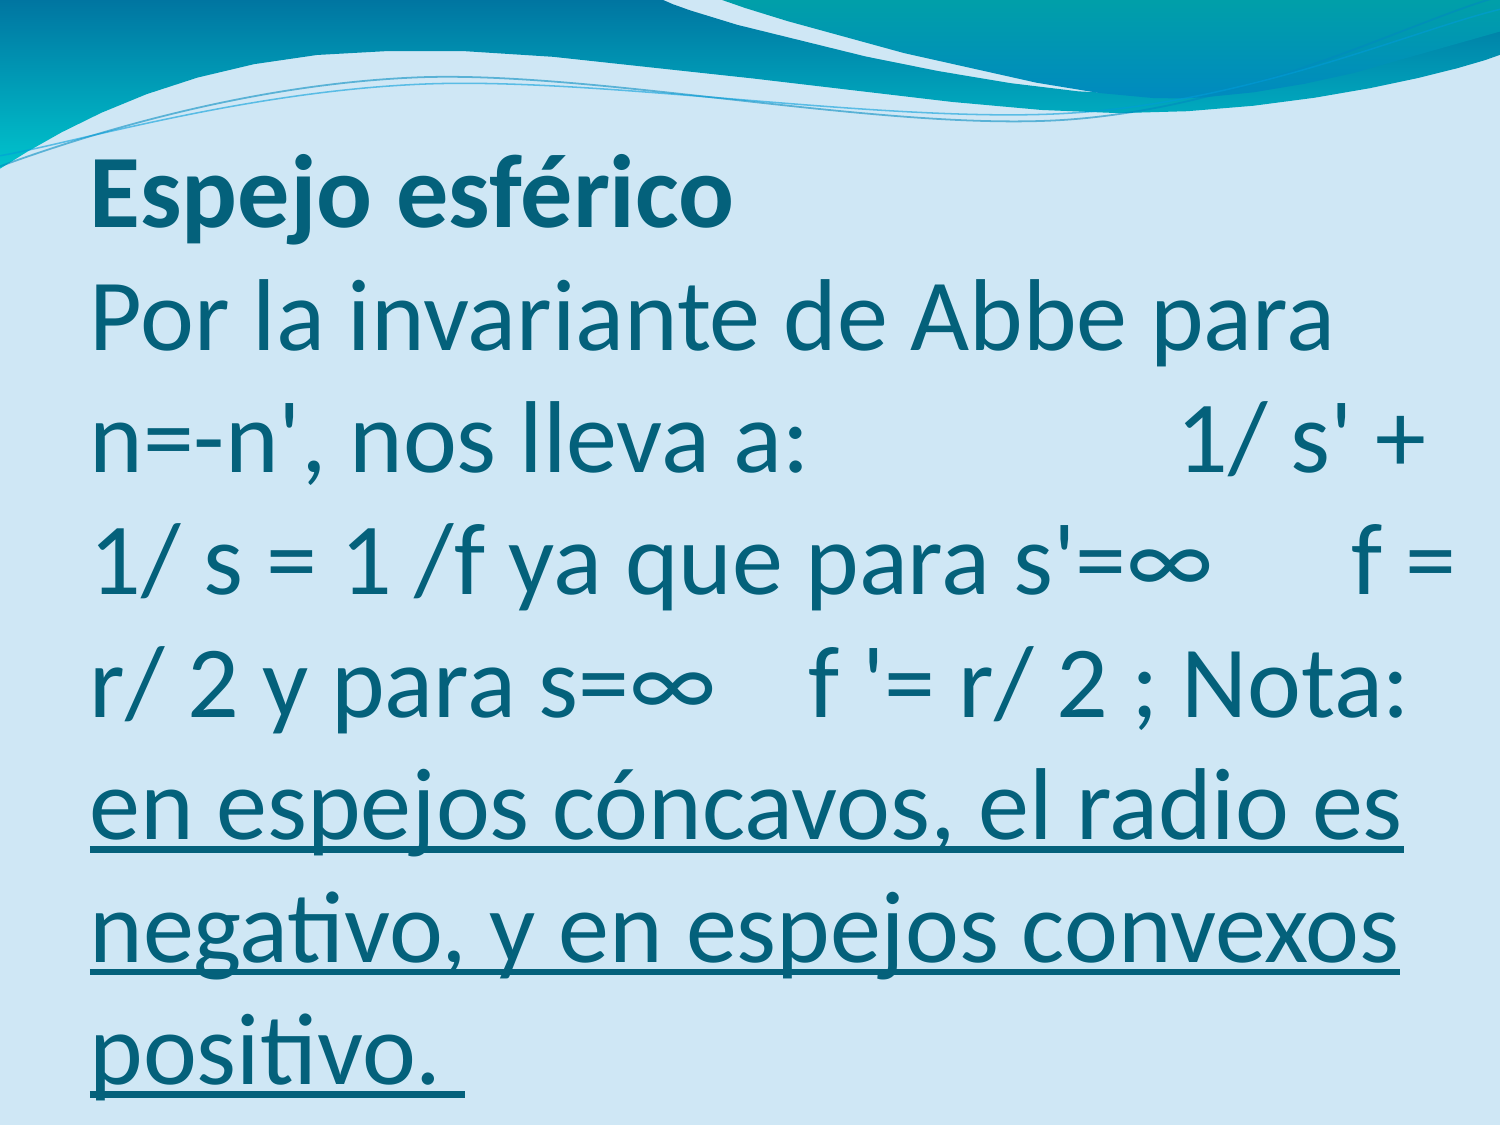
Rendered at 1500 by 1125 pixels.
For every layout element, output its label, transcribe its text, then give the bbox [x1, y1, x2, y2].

title Espejo esférico Por la invariante de Abbe para n=-n', nos lleva a: 1/ s' + 1/ s = 1 /f ya que para s'=∞ f = r/ 2 y para s=∞ f '= r/ 2 ; Nota: en espejos cóncavos, el radio es negativo, y en espejos convexos positivo. [75, 115, 1500, 917]
